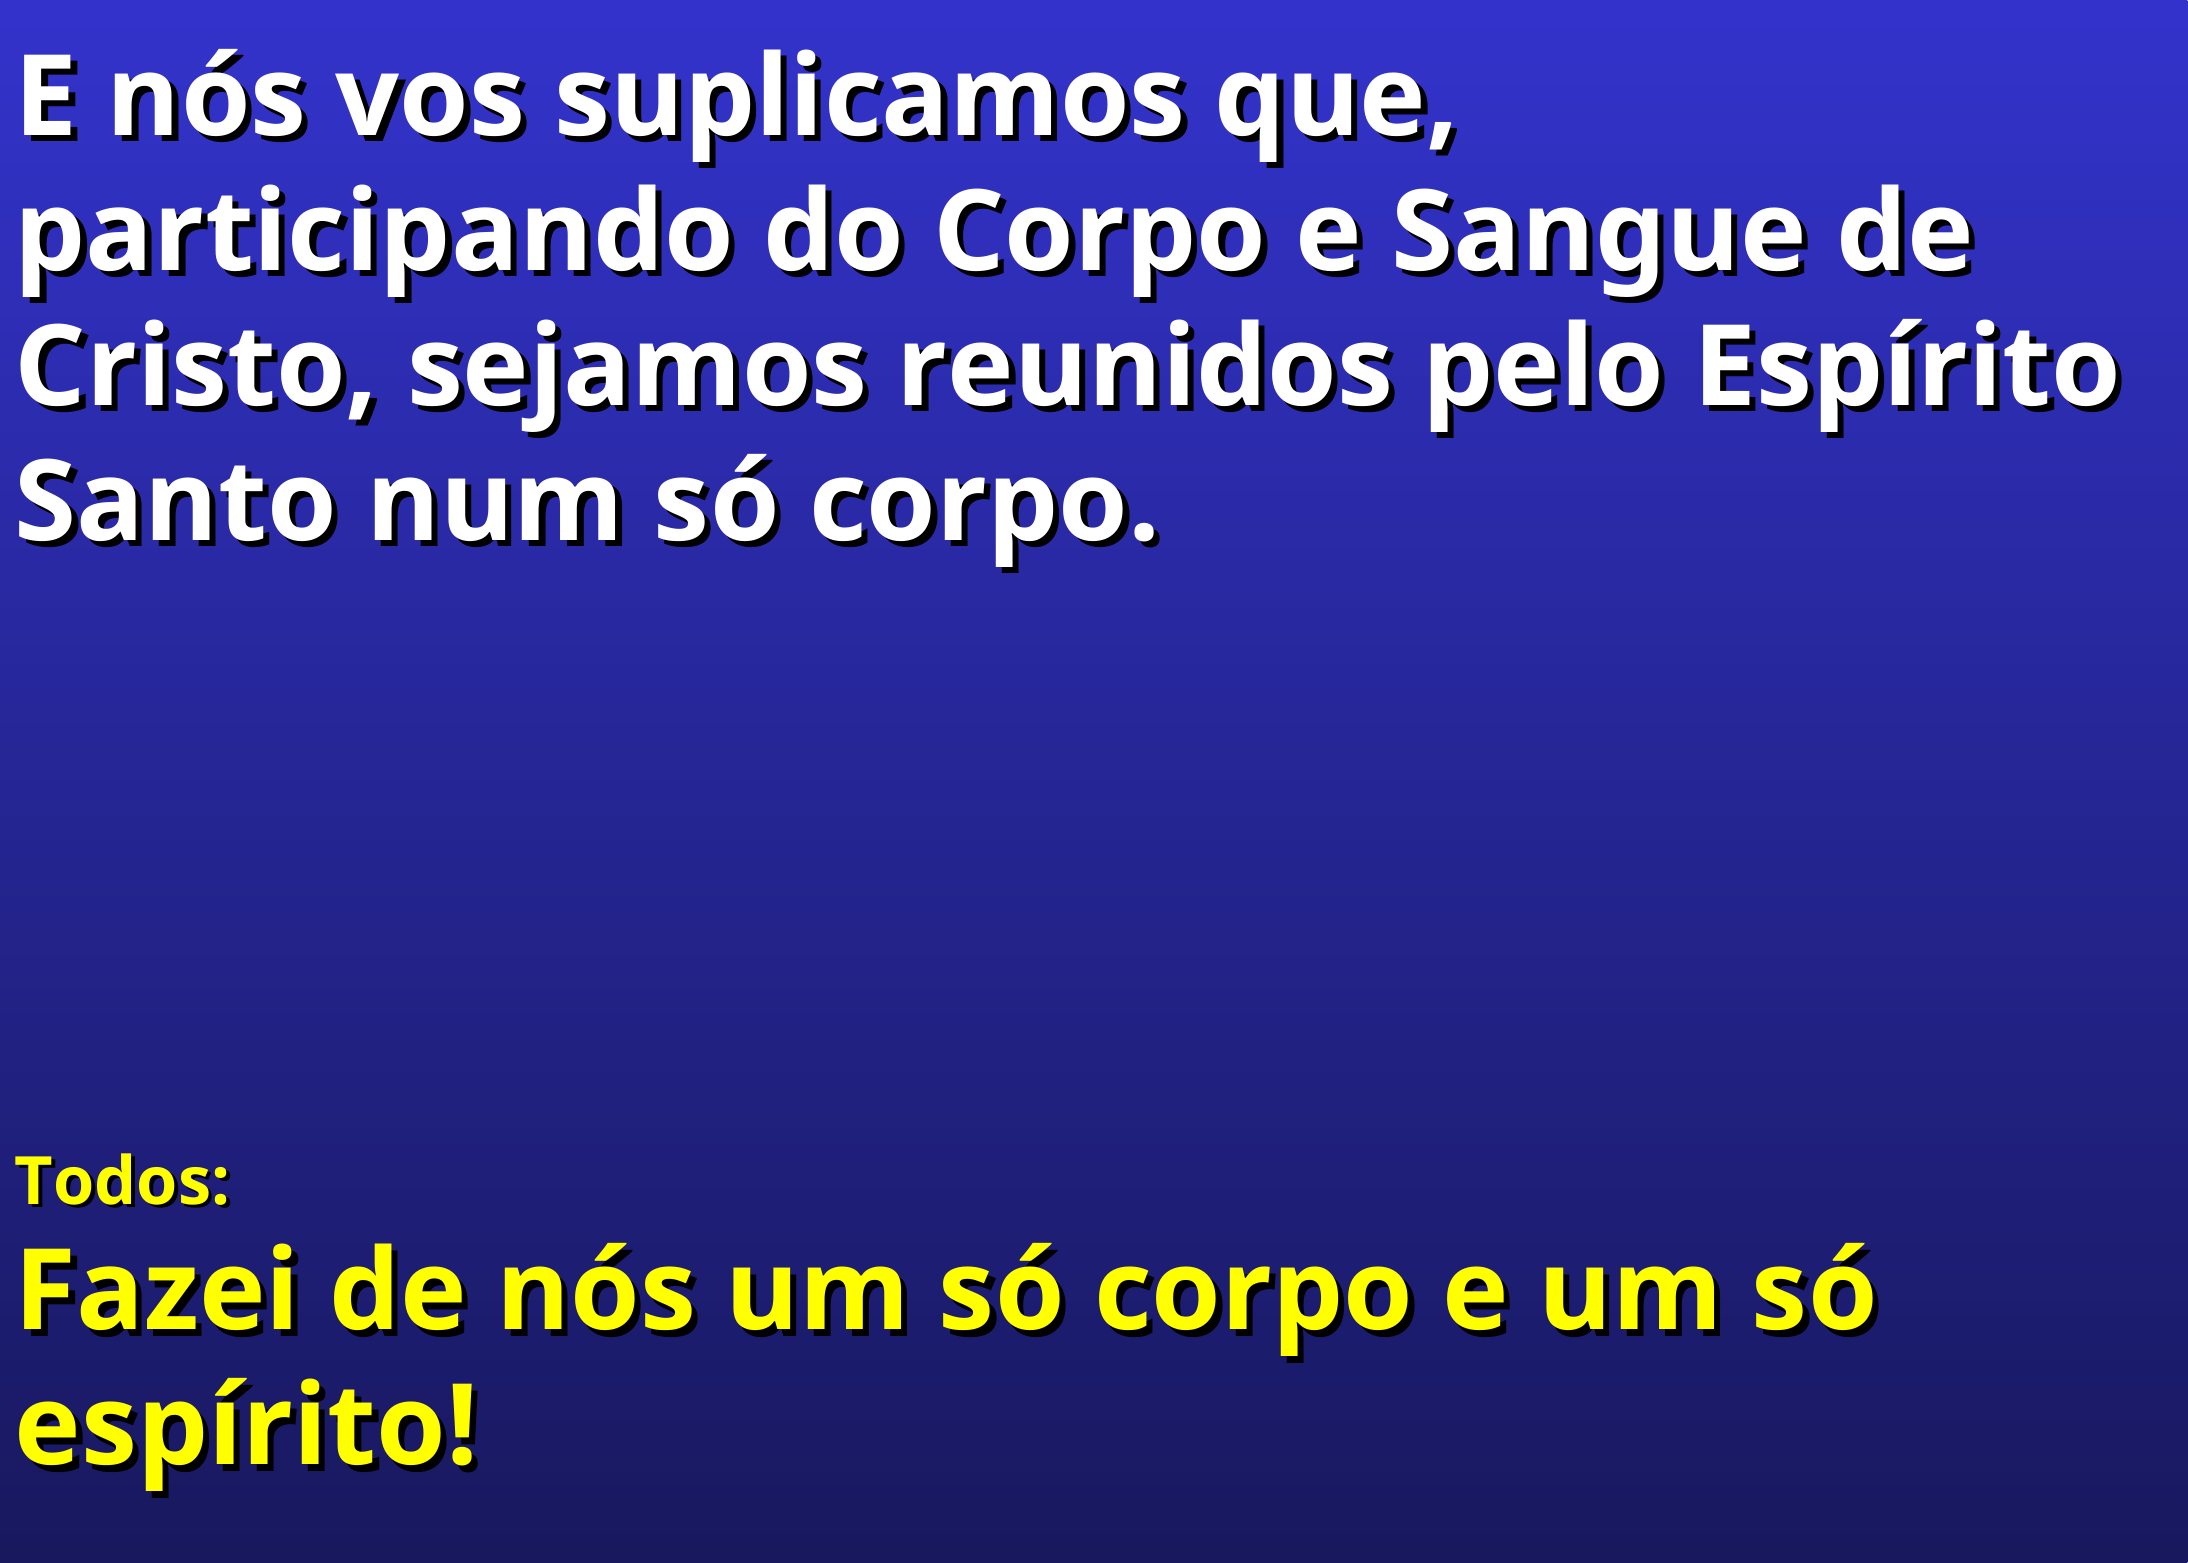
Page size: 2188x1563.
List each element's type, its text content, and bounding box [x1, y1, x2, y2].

text_box E nós vos suplicamos que, participando do Corpo e Sangue de Cristo, sejamos reunidos pelo Espírito Santo num só corpo. Todos: Fazei de nós um só corpo e um só espírito! [0, 15, 2188, 1496]
